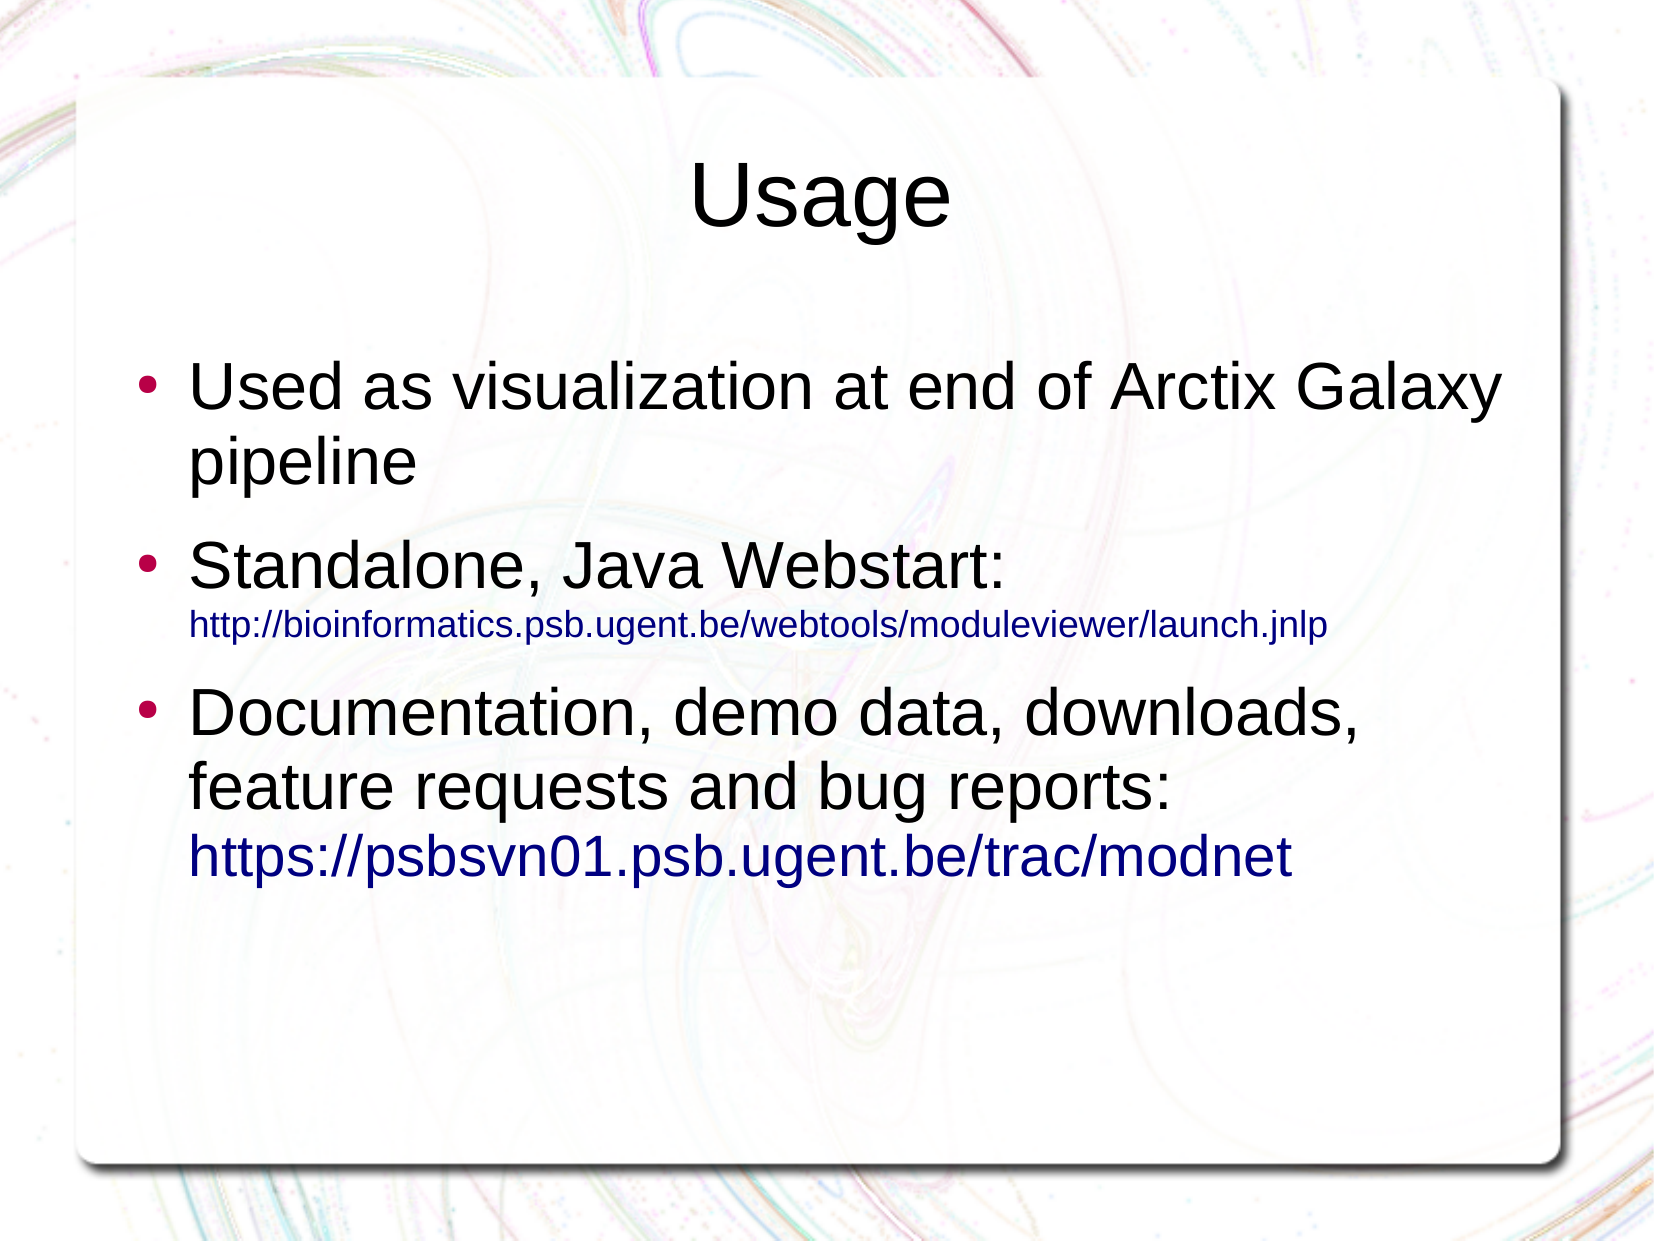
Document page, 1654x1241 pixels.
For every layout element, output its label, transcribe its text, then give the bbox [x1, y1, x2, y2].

title Usage [76, 90, 1565, 298]
picture [0, 0, 1654, 1241]
list Used as visualization at end of Arctix Galaxy pipeline Standalone, Java Webstart: http://bioinformatics.psb.ugent.be/webtools/moduleviewer/launch.jnlp Documentation, demo data, downloads, feature requests and bug reports: https://psbsvn01.psb.ugent.be/trac/modnet [118, 349, 1506, 1004]
